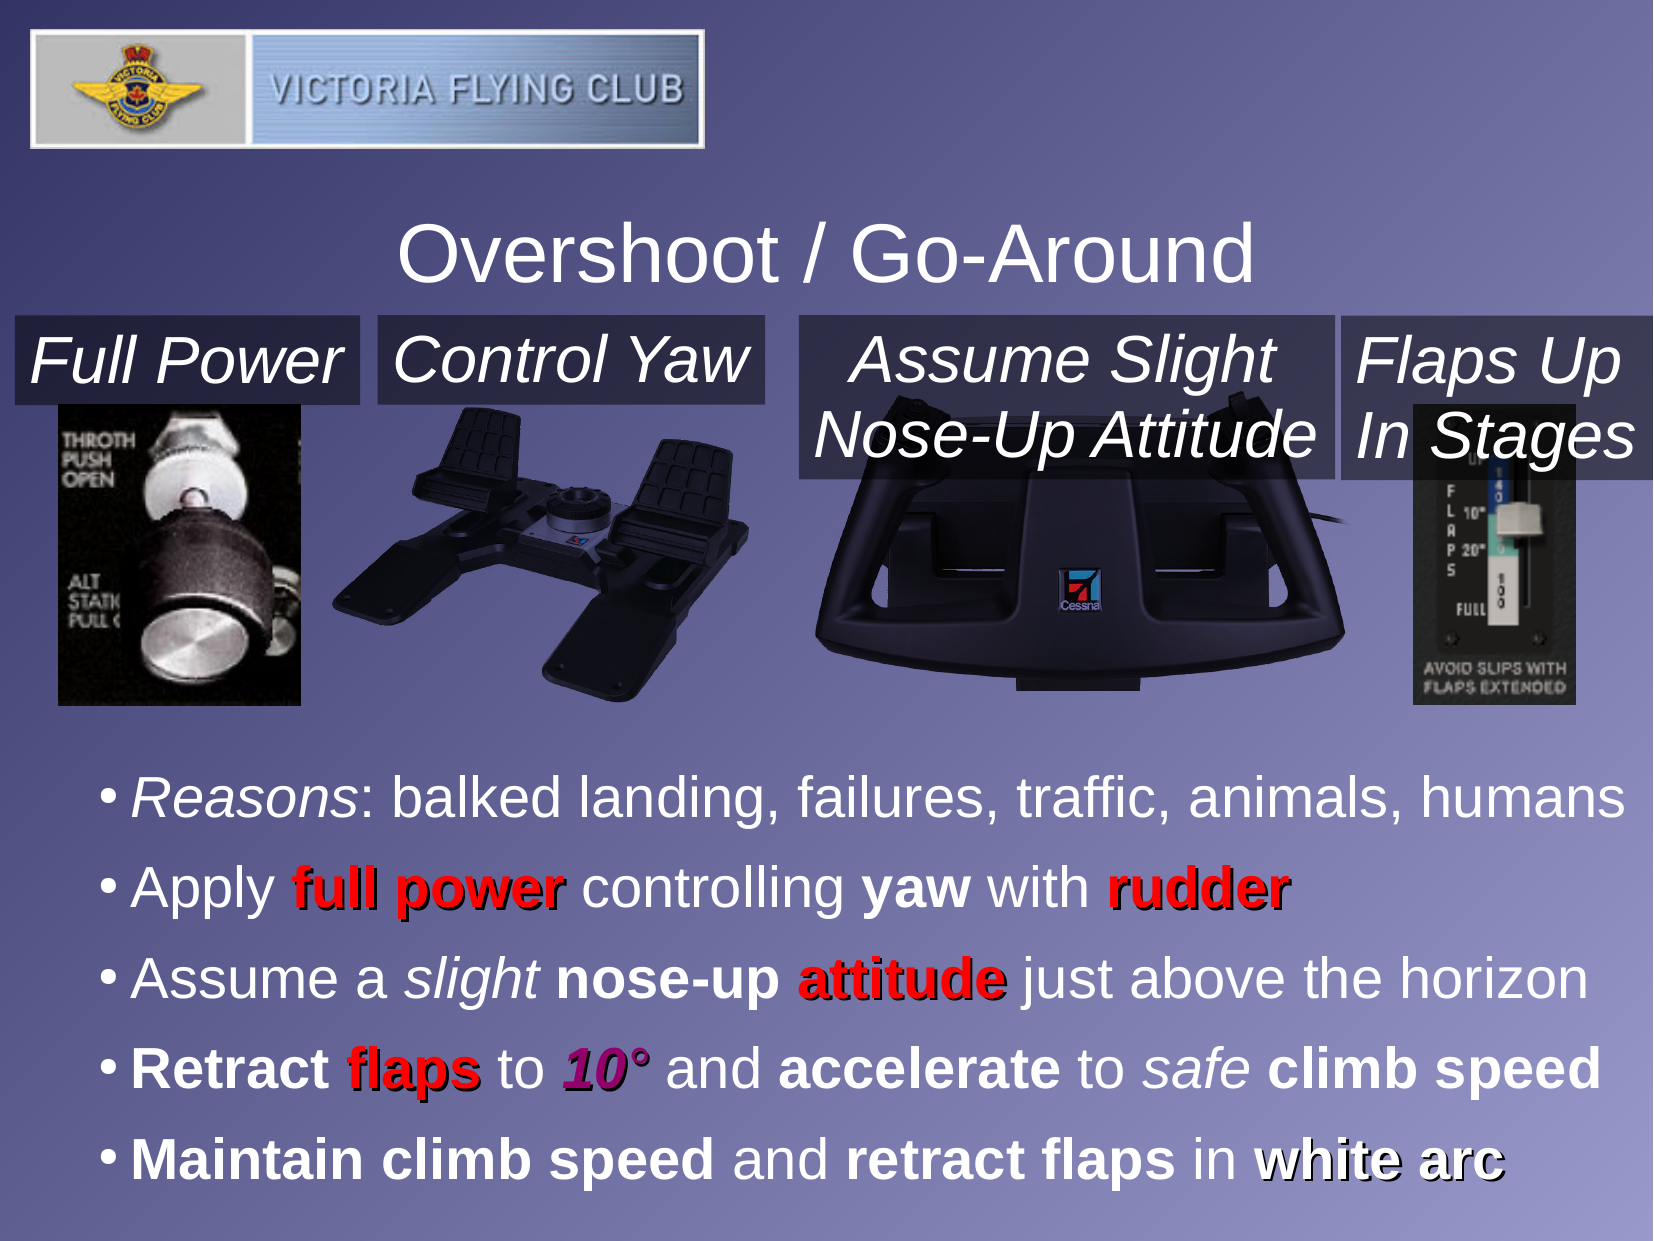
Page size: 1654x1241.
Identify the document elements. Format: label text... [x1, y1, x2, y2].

picture [330, 404, 752, 706]
text_box Full Power [14, 315, 361, 406]
picture [1413, 481, 1576, 706]
list Reasons: balked landing, failures, traffic, animals, humans Apply full power controlling yaw with rudder Assume a slight nose-up attitude just above the horizon Retract flaps to 10° and accelerate to safe climb speed Maintain climb speed and retract flaps in white arc [82, 765, 1636, 1201]
text_box Assume Slight Nose-Up Attitude [798, 315, 1336, 480]
picture [808, 389, 1351, 691]
picture [30, 29, 705, 149]
text_box Flaps Up In Stages [1341, 315, 1653, 481]
text_box Control Yaw [377, 315, 766, 405]
picture [58, 406, 301, 706]
title Overshoot / Go-Around [82, 150, 1571, 358]
